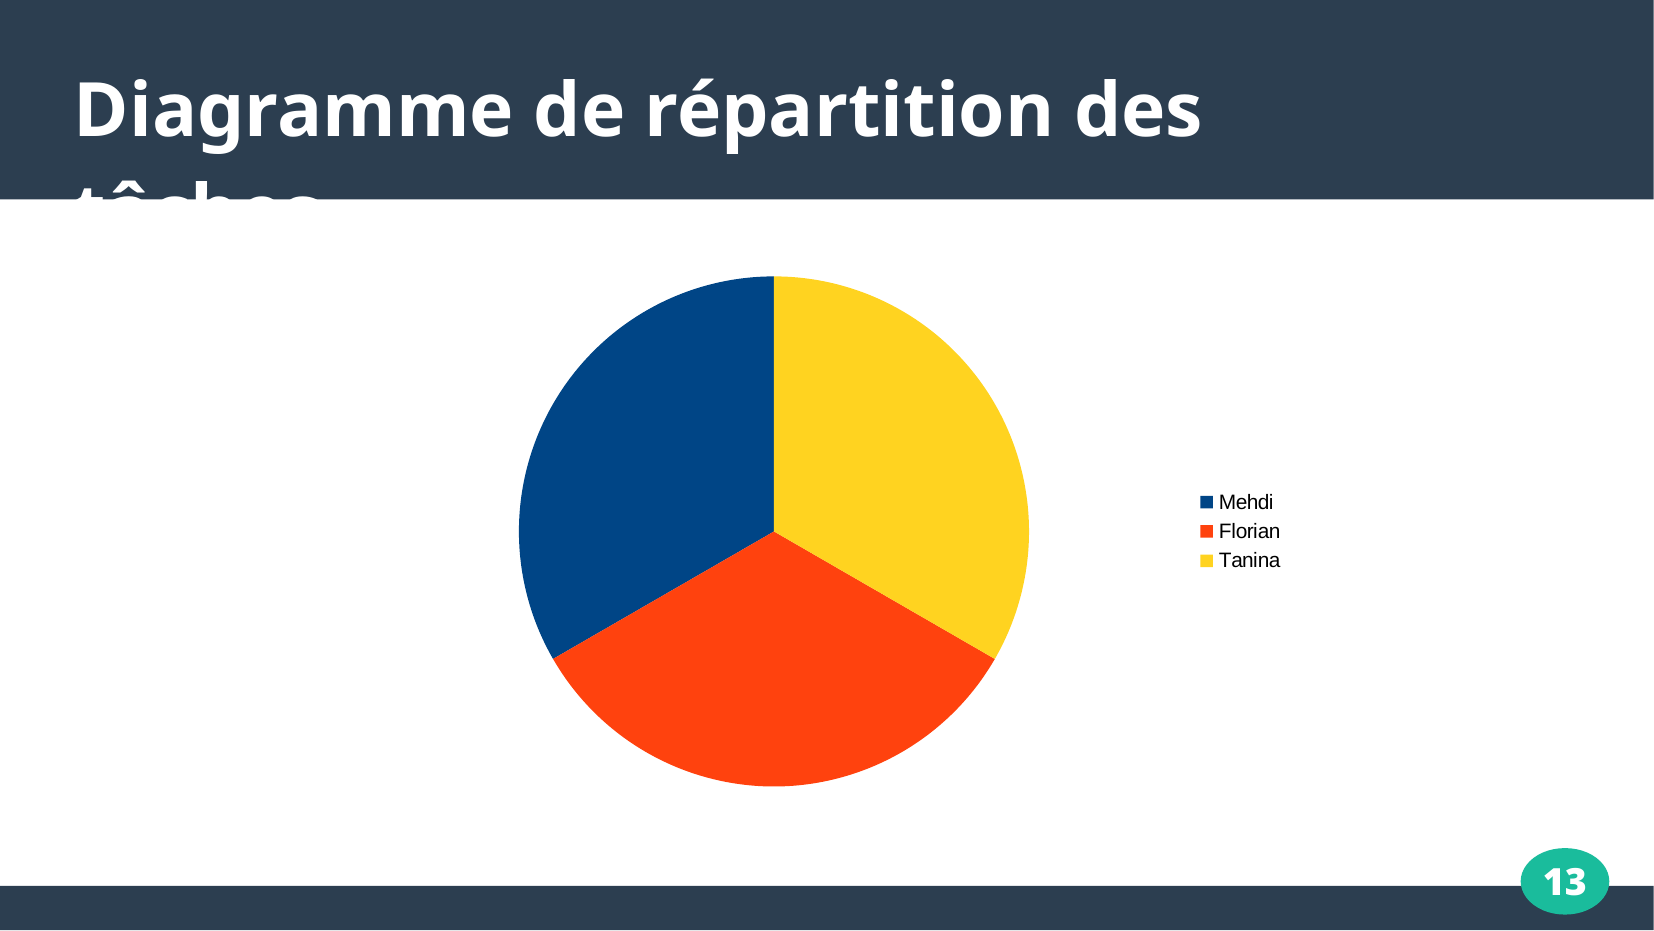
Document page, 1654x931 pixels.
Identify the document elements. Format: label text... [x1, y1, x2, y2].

chart [354, 265, 1300, 798]
text_box Diagramme de répartition des tâches [59, 48, 1418, 148]
